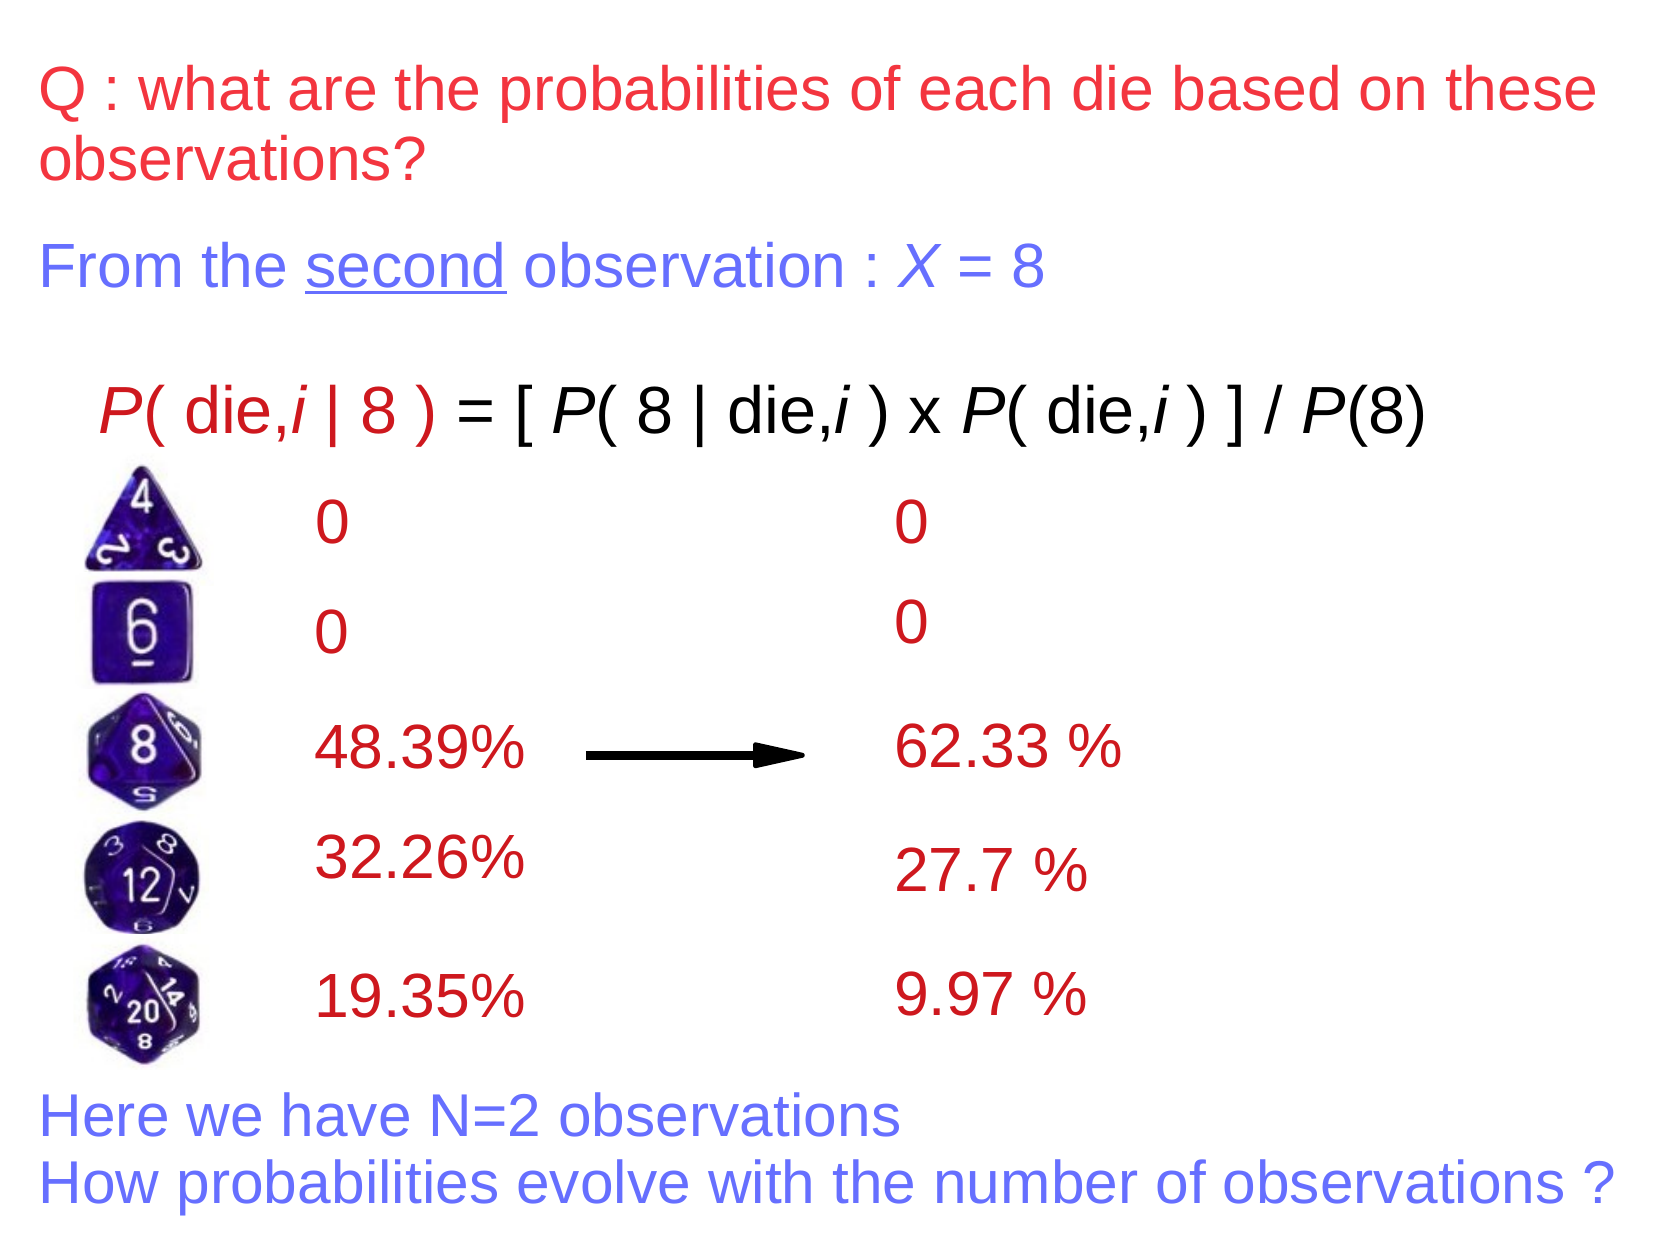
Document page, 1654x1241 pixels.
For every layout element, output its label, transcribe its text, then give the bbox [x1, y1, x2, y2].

text_box 0 [300, 479, 366, 564]
text_box P( die,i | 8 ) = [ P( 8 | die,i ) x P( die,i ) ] / P(8) [84, 378, 1543, 455]
text_box From the second observation : X = 8 [23, 223, 1647, 378]
text_box 9.97 % [879, 951, 1104, 1037]
text_box 0 [879, 579, 944, 665]
picture [71, 453, 214, 1070]
text_box 27.7 % [879, 827, 1104, 913]
text_box 62.33 % [879, 703, 1139, 789]
text_box 0 [299, 589, 364, 675]
text_box Q : what are the probabilities of each die based on these observations? [23, 46, 1647, 201]
text_box 32.26% [299, 814, 542, 899]
text_box 19.35% [299, 953, 542, 1038]
text_box 48.39% [299, 704, 542, 790]
text_box Here we have N=2 observations How probabilities evolve with the number of observations ? [23, 1073, 1647, 1229]
text_box 0 [879, 479, 944, 564]
